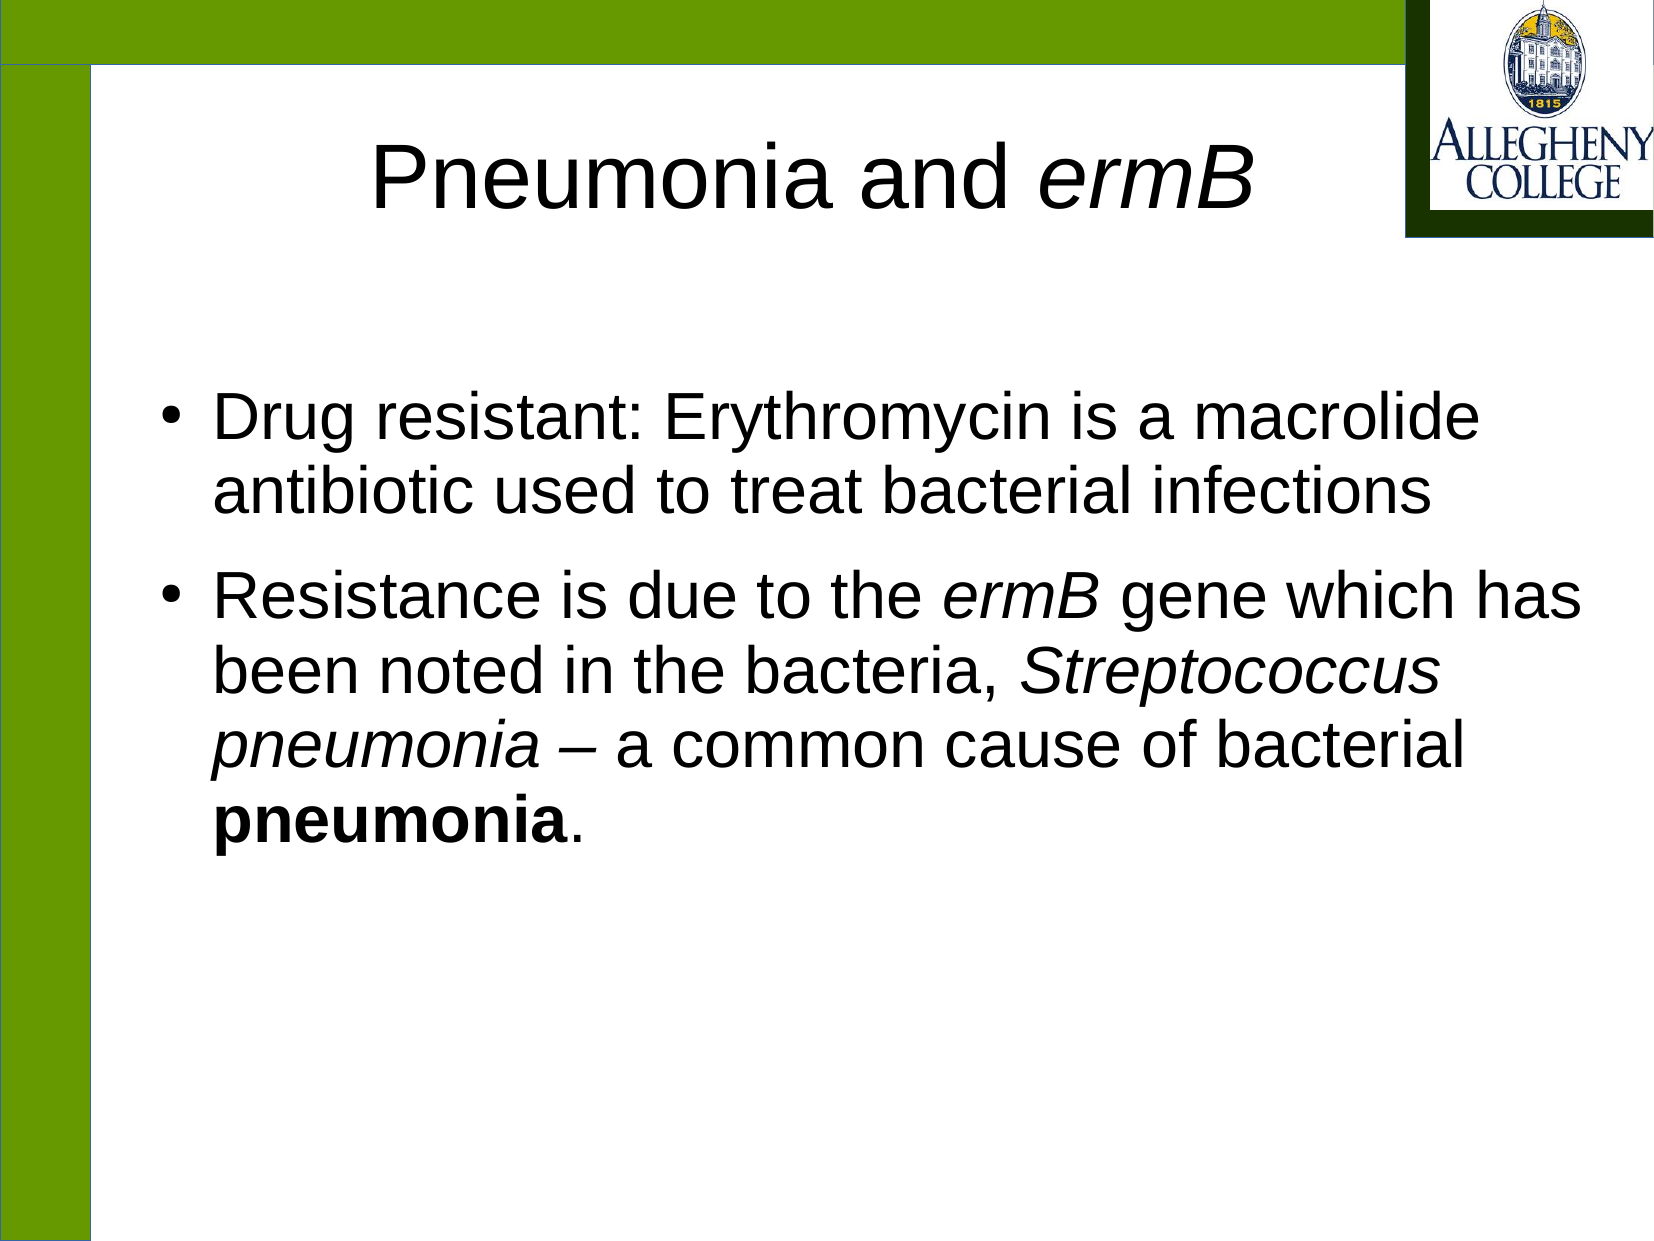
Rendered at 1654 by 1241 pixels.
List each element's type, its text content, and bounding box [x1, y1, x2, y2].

picture [1430, 0, 1654, 210]
text_box [1515, 210, 1654, 238]
title Pneumonia and ermB [112, 73, 1515, 281]
list Drug resistant: Erythromycin is a macrolide antibiotic used to treat bacterial infections Resistance is due to the ermB gene which has been noted in the bacteria, Streptococcus pneumonia – a common cause of bacterial pneumonia. [141, 378, 1630, 1099]
text_box [0, 0, 1430, 1241]
